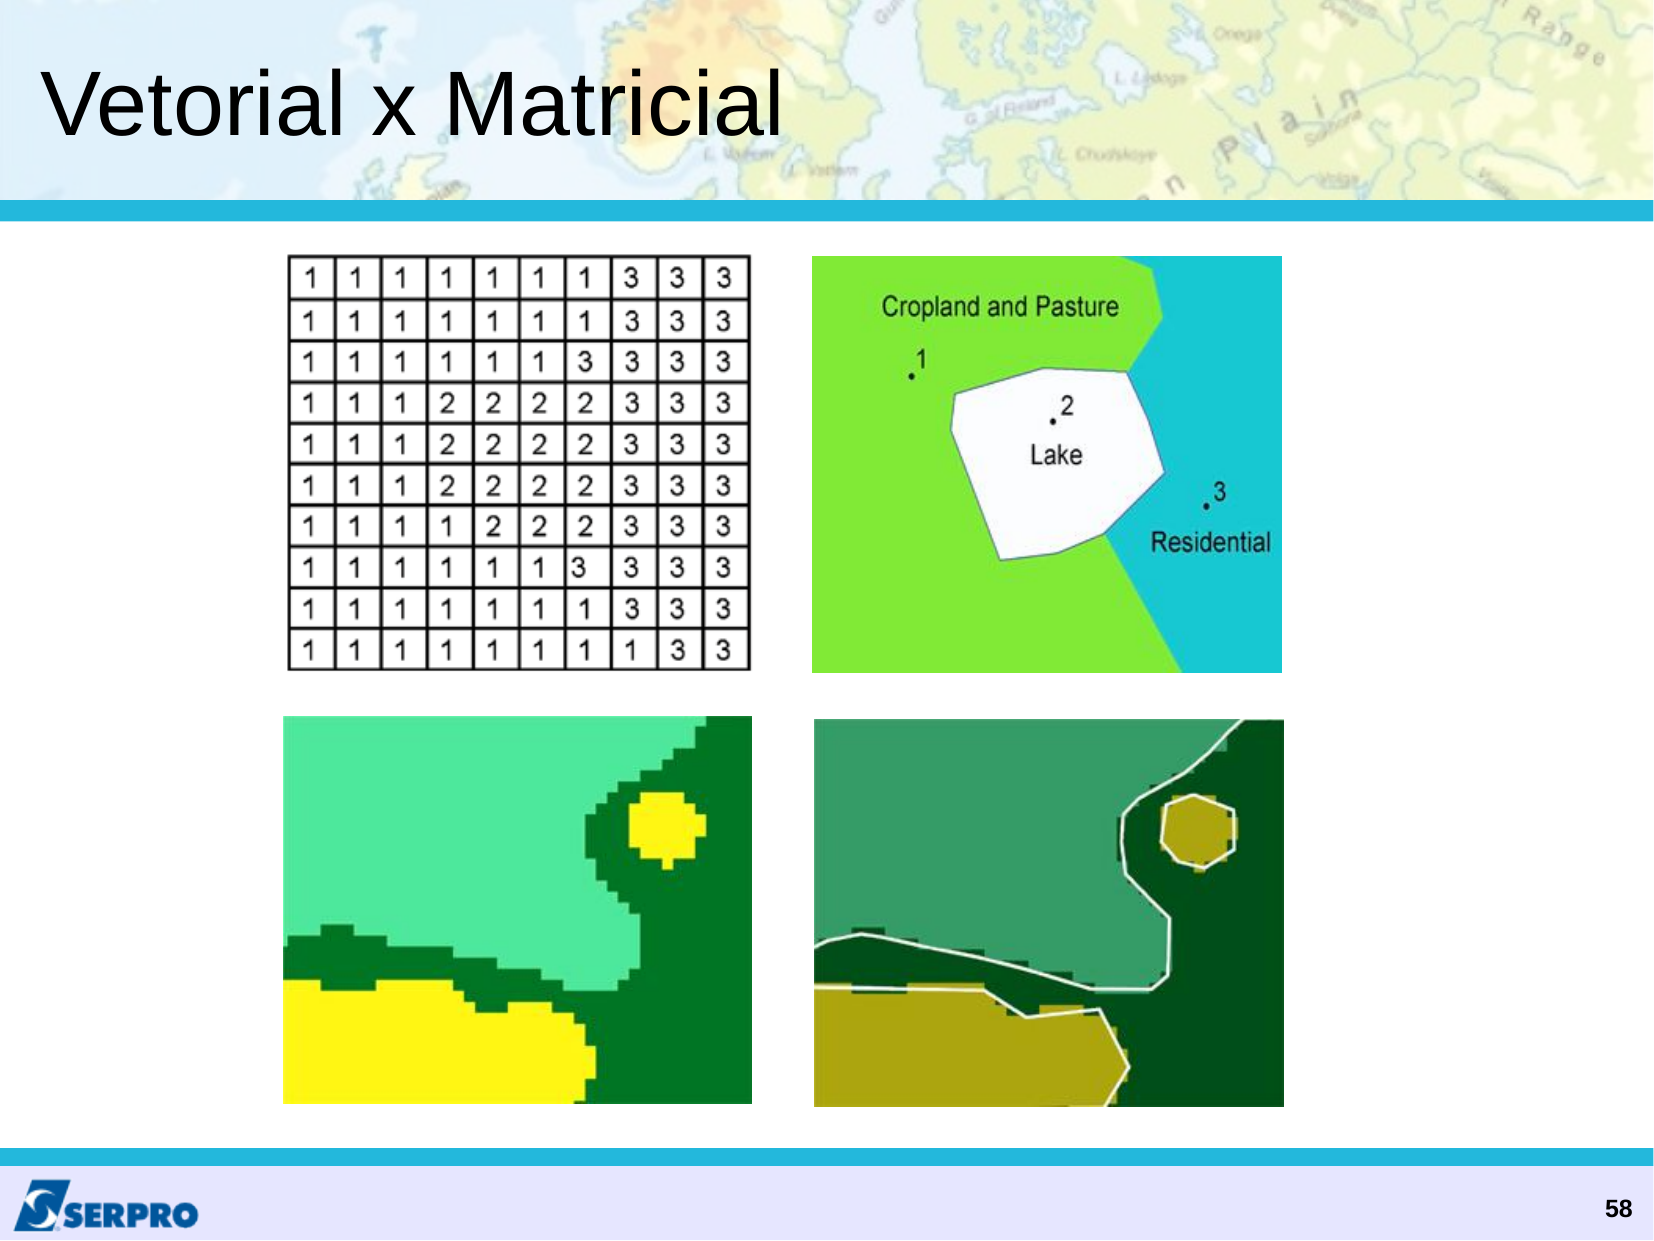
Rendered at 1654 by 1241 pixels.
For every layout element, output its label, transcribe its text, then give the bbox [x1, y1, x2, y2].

picture [283, 238, 764, 688]
picture [814, 719, 1284, 1107]
picture [812, 256, 1282, 673]
picture [10, 1177, 201, 1235]
title Vetorial x Matricial [40, 49, 1614, 159]
picture [283, 716, 752, 1104]
